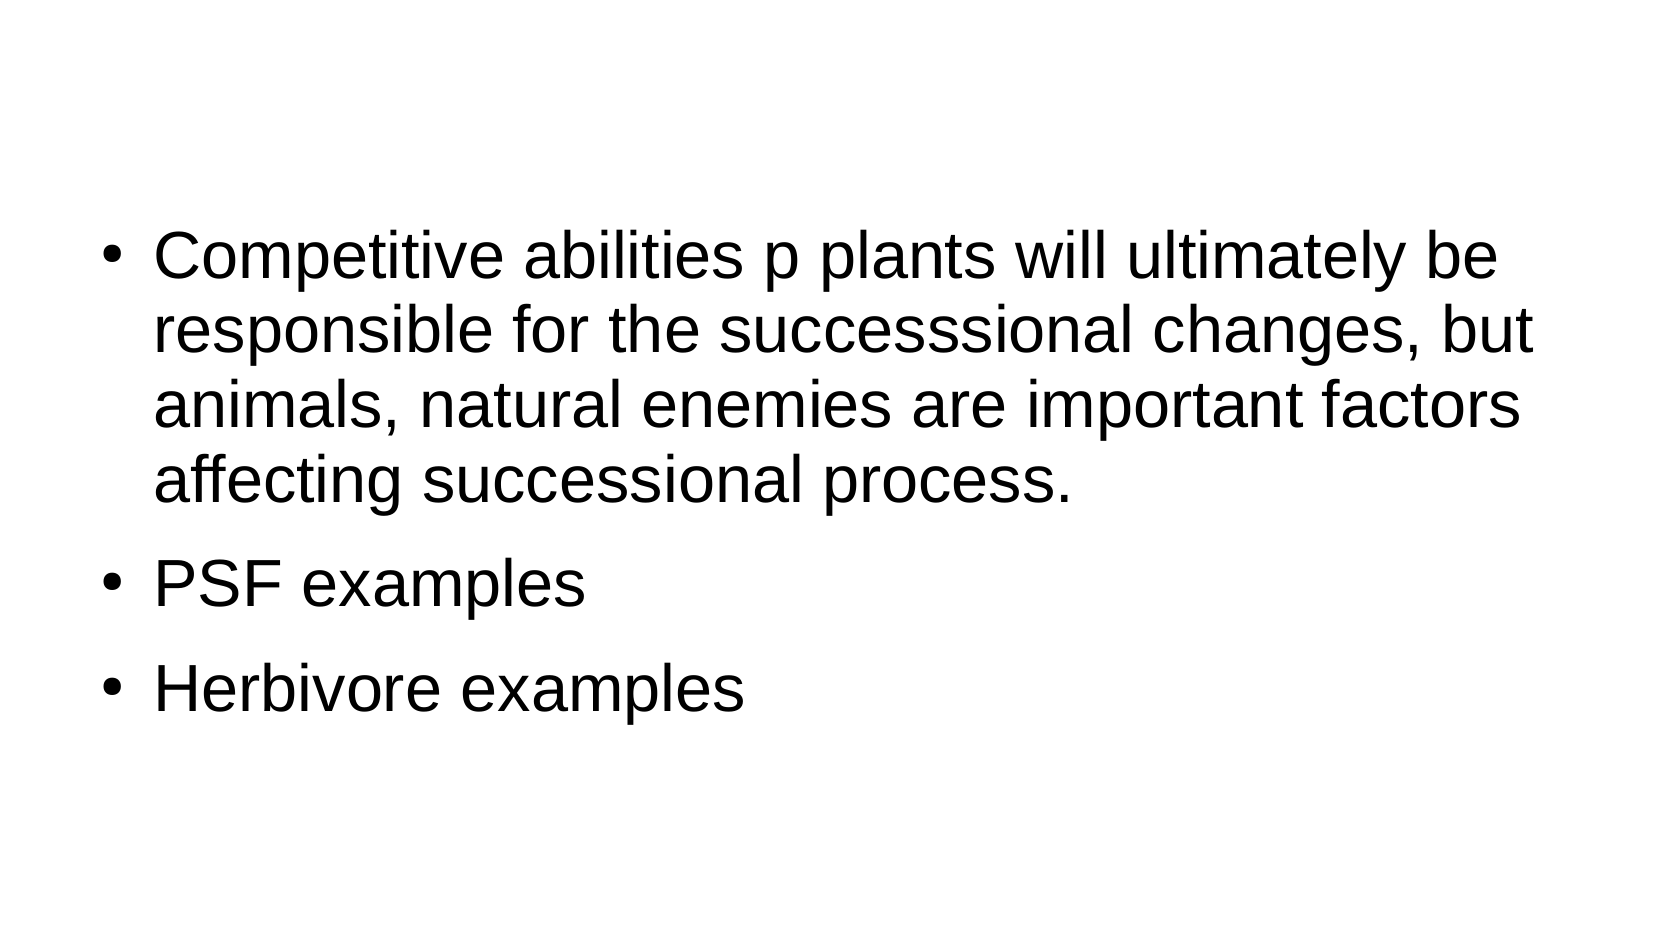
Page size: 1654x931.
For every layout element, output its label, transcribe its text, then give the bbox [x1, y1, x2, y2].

list Competitive abilities p plants will ultimately be responsible for the successsional changes, but animals, natural enemies are important factors affecting successional process. PSF examples Herbivore examples [82, 217, 1571, 758]
